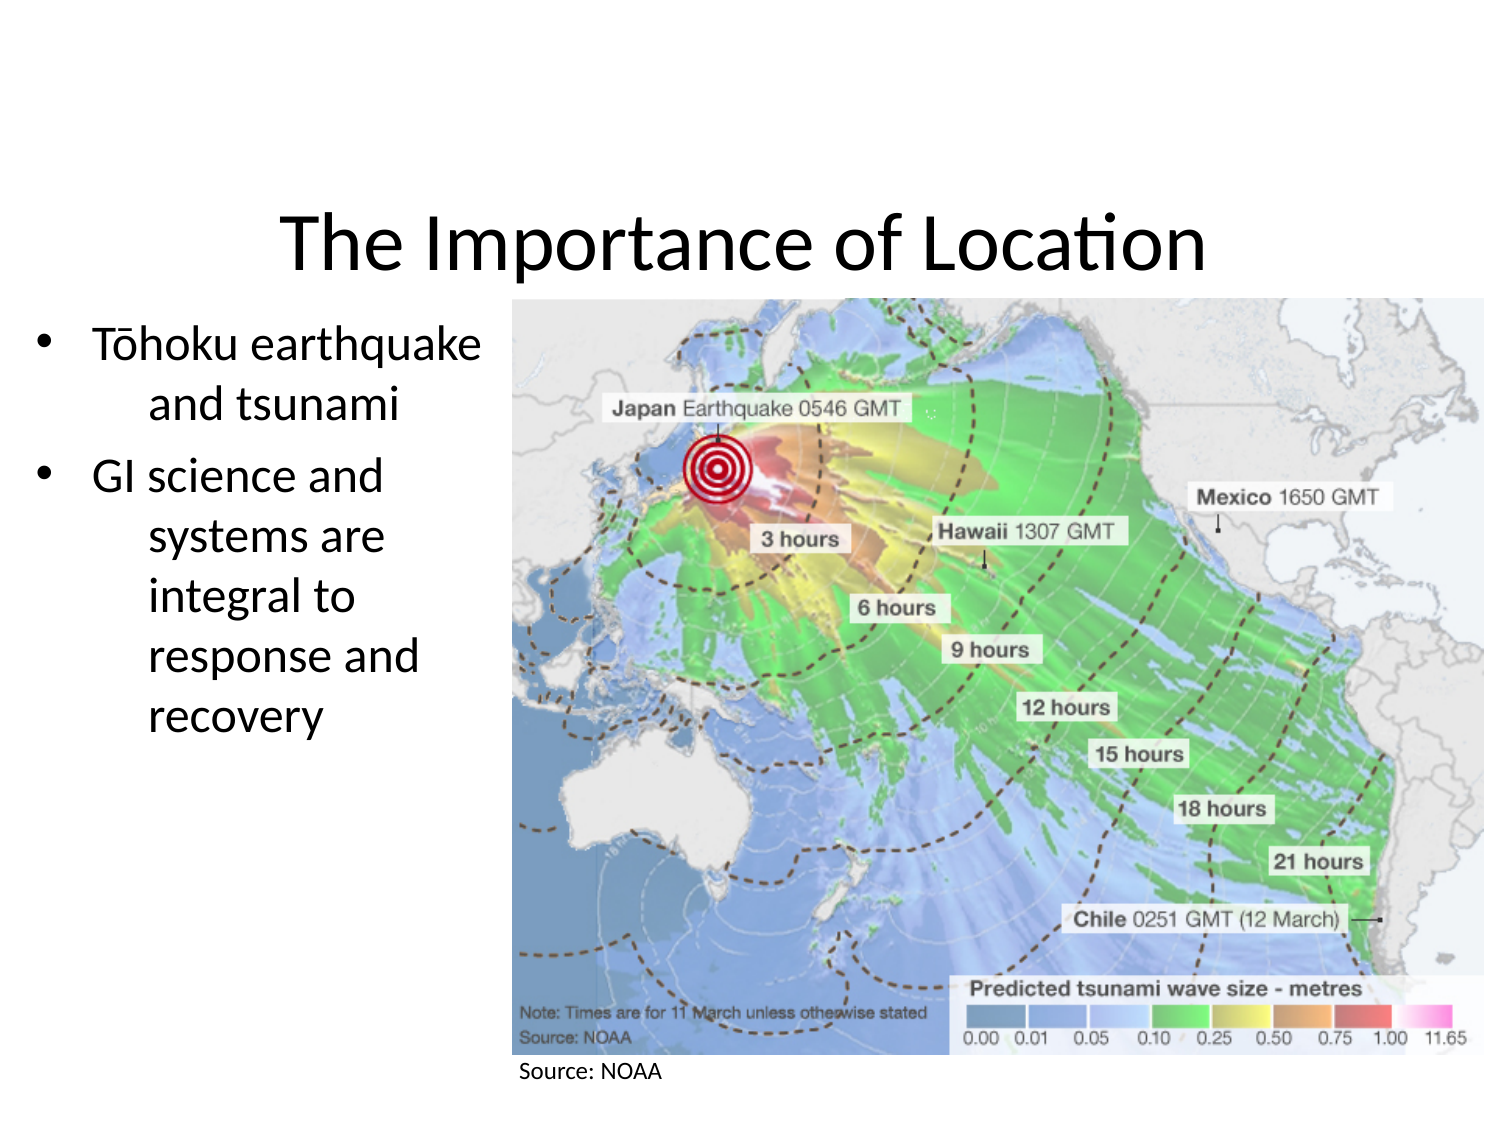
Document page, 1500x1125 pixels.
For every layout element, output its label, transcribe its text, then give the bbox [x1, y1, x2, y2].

text_box The Importance of Location [17, 172, 1471, 302]
text_box Source: NOAA [504, 1047, 678, 1092]
picture [512, 298, 1484, 1055]
list Tōhoku earthquake and tsunami GI science and systems are integral to response and recovery [20, 302, 553, 1095]
